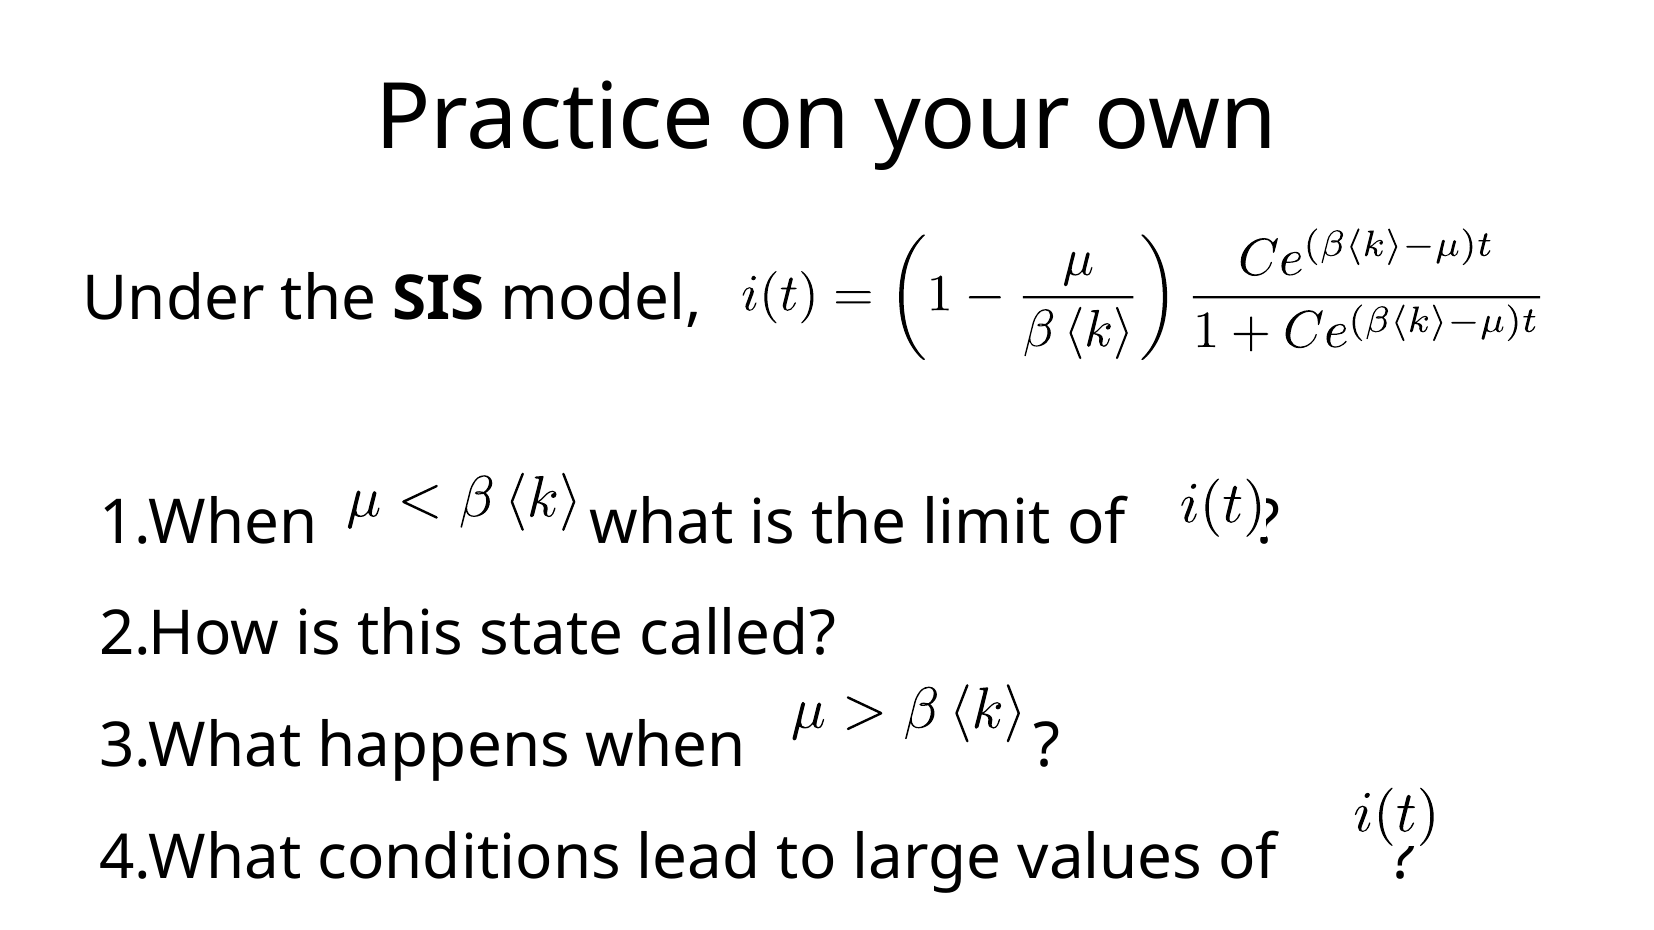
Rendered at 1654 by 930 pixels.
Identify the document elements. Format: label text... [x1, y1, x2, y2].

list Under the SIS model, When what is the limit of ? How is this state called? What happens when ? What conditions lead to large values of ? [82, 252, 1571, 901]
text_box [1353, 787, 1440, 846]
text_box [790, 684, 1027, 743]
text_box [1179, 478, 1266, 537]
text_box [741, 228, 1541, 360]
text_box [346, 472, 582, 531]
title Practice on your own [82, 1, 1571, 225]
